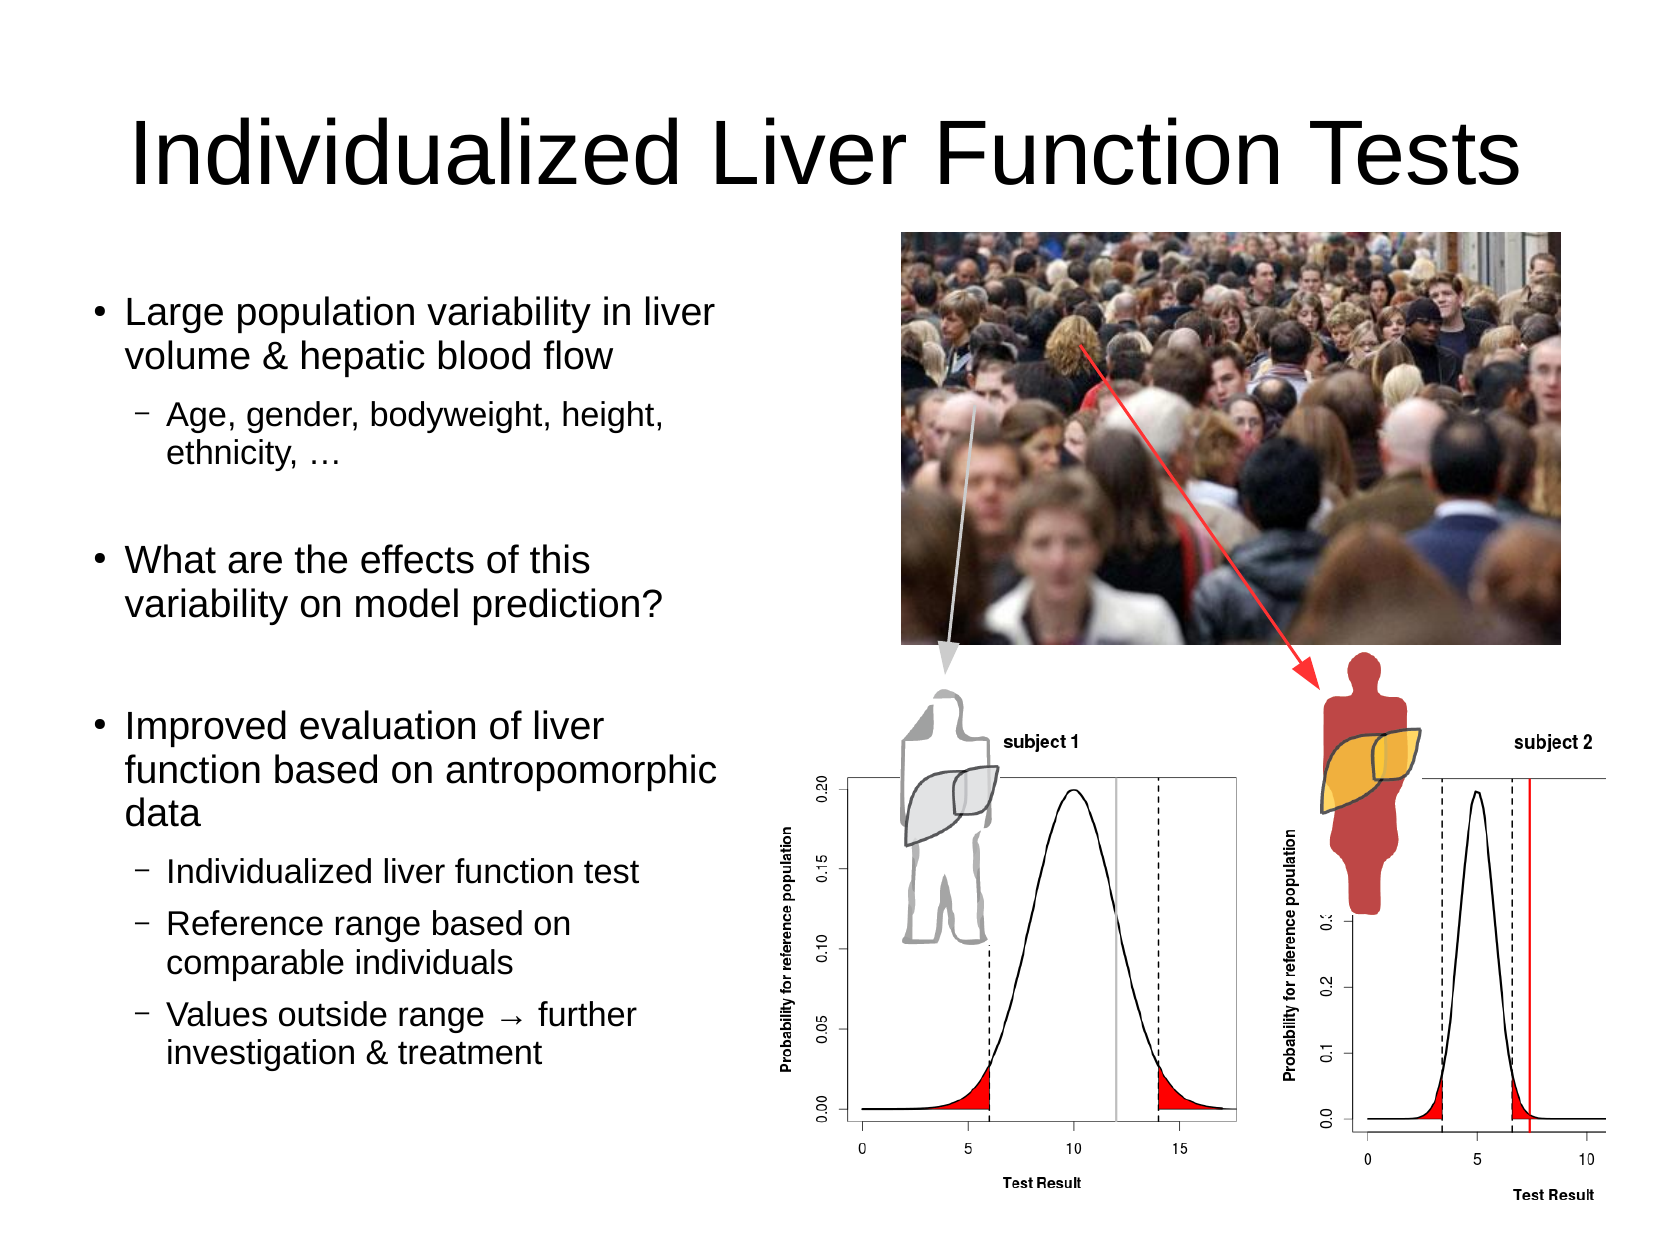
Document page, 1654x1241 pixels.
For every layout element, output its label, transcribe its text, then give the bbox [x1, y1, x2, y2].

title Individualized Liver Function Tests [82, 49, 1571, 257]
list Large population variability in liver volume & hepatic blood flow Age, gender, bodyweight, height, ethnicity, … What are the effects of this variability on model prediction? Improved evaluation of liver function based on antropomorphic data Individualized liver function test Reference range based on comparable individuals Values outside range → further investigation & treatment [82, 290, 751, 1081]
picture [1283, 652, 1606, 1201]
picture [780, 689, 1237, 1188]
picture [901, 232, 1561, 646]
